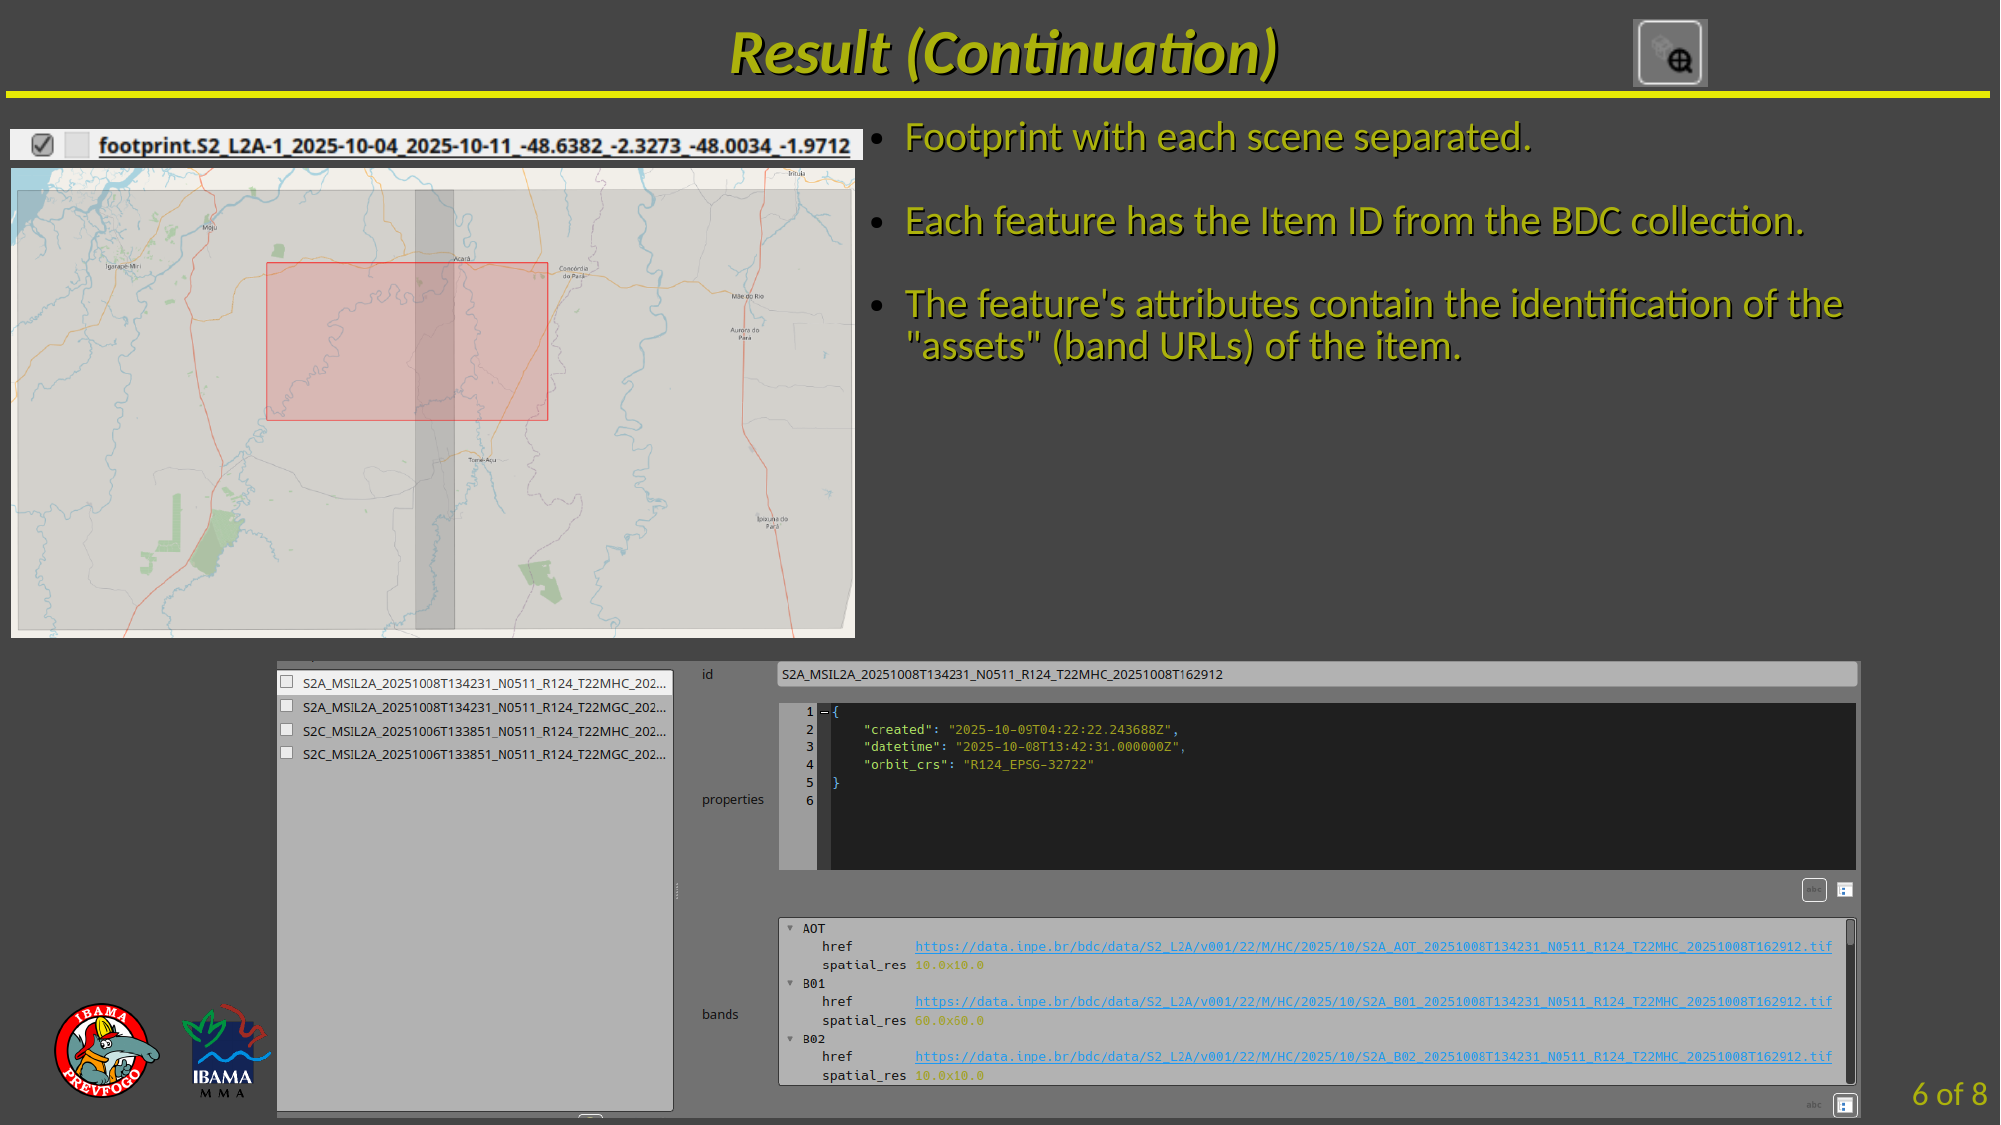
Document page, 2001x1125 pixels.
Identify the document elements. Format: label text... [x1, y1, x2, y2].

text_box <número> of 8 [1757, 1080, 1989, 1125]
picture [11, 168, 855, 638]
picture [1633, 19, 1708, 87]
picture [54, 1003, 160, 1098]
picture [173, 1003, 272, 1098]
text_box Footprint with each scene separated. Each feature has the Item ID from the BDC collection. The feature's attributes contain the identification of the "assets" (band URLs) of the item. [854, 112, 1985, 469]
picture [10, 129, 863, 160]
subtitle Result (Continuation) [9, 11, 2000, 95]
picture [277, 661, 1861, 1118]
